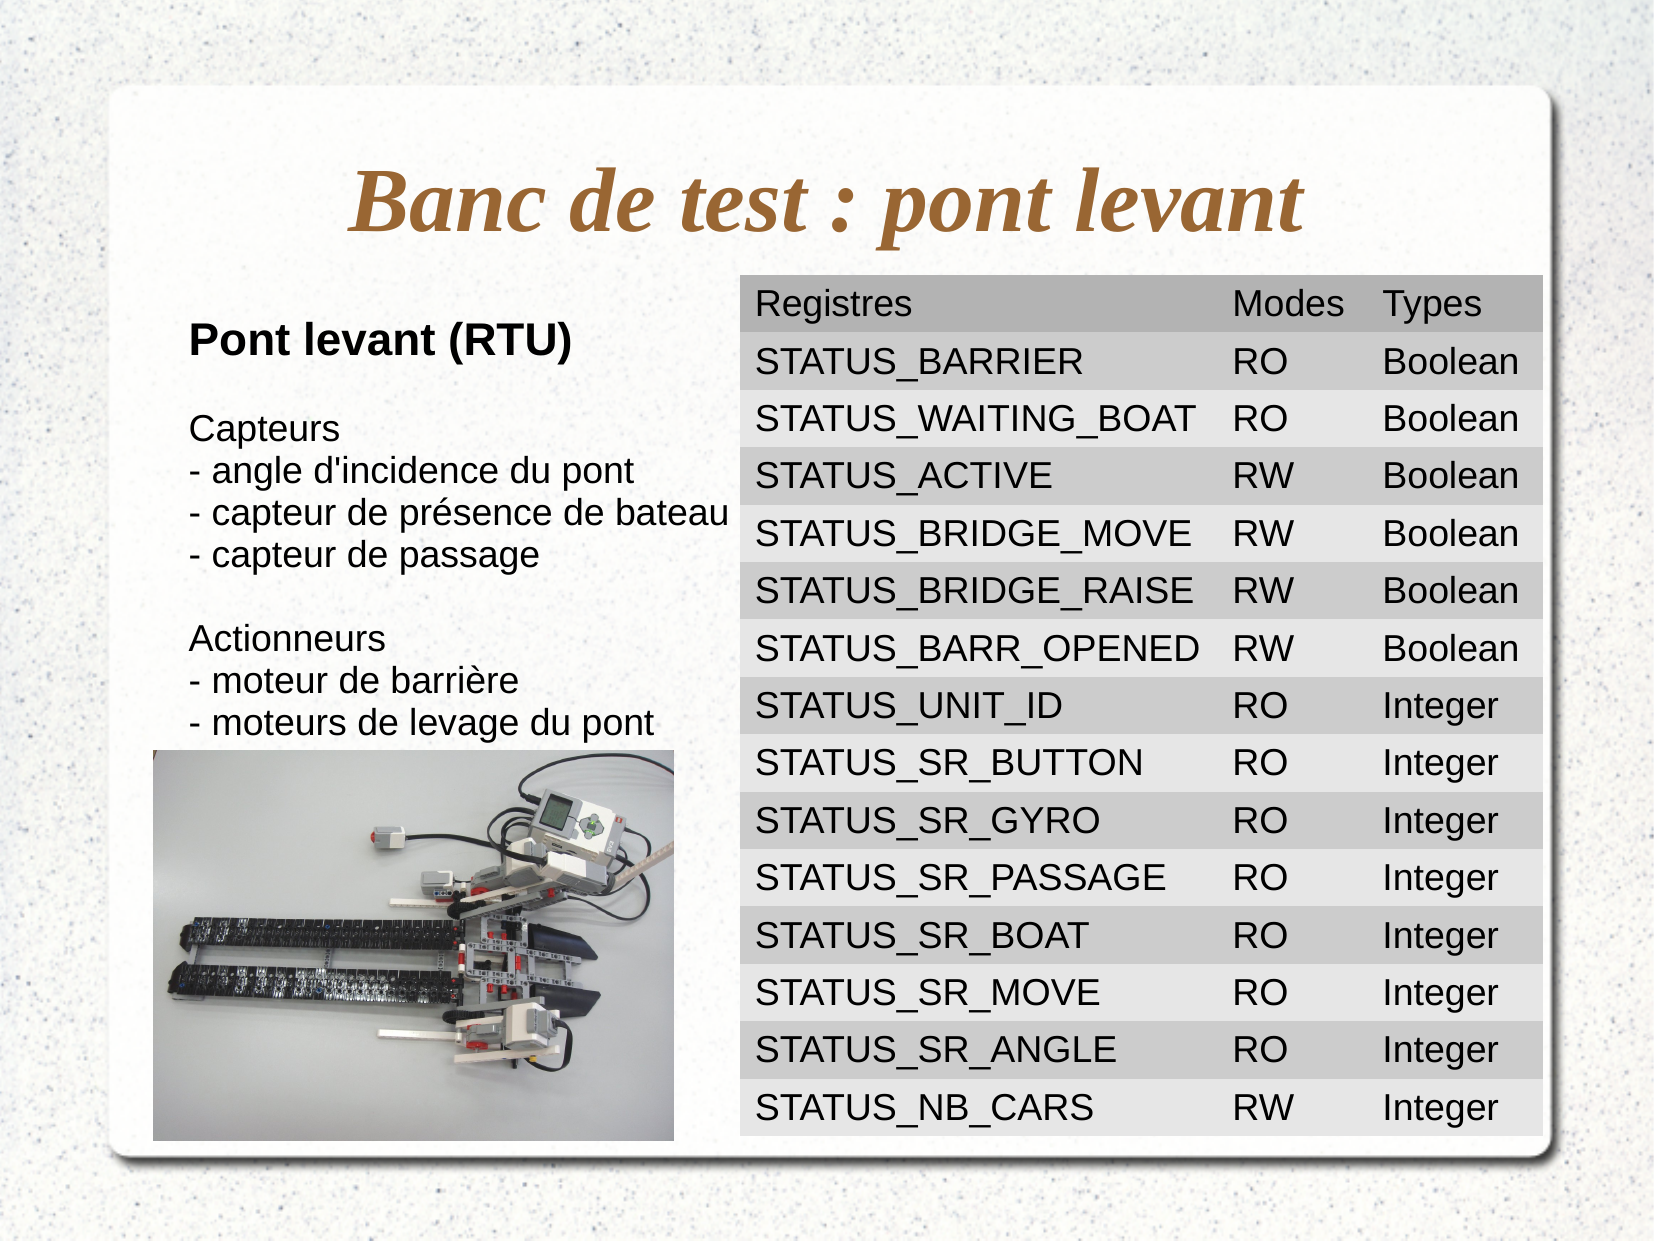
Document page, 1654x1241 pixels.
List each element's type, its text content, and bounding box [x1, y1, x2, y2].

table_cell RO [1218, 906, 1368, 964]
table_cell STATUS_SR_GYRO [740, 792, 1218, 849]
table_cell RO [1218, 792, 1368, 849]
table_cell RW [1218, 562, 1368, 619]
table_cell Integer [1368, 1079, 1543, 1136]
table_cell Boolean [1368, 562, 1543, 619]
table_cell Integer [1368, 792, 1543, 849]
table_cell STATUS_BARRIER [740, 332, 1218, 390]
table_cell STATUS_BRIDGE_RAISE [740, 562, 1218, 619]
table_cell Integer [1368, 906, 1543, 964]
table_cell STATUS_SR_BUTTON [740, 734, 1218, 792]
table_cell Boolean [1368, 619, 1543, 677]
table_cell RO [1218, 964, 1368, 1021]
table_cell RW [1218, 505, 1368, 562]
table_cell STATUS_BARR_OPENED [740, 619, 1218, 677]
table_cell Integer [1368, 734, 1543, 792]
table_cell STATUS_UNIT_ID [740, 677, 1218, 734]
table_cell Integer [1368, 849, 1543, 906]
table_header Types [1368, 275, 1543, 332]
table_cell RO [1218, 1021, 1368, 1079]
picture [0, 0, 1654, 1241]
table_cell RW [1218, 1079, 1368, 1136]
table_cell STATUS_BRIDGE_MOVE [740, 505, 1218, 562]
table_cell Integer [1368, 1021, 1543, 1079]
table_cell RW [1218, 619, 1368, 677]
table_cell Boolean [1368, 447, 1543, 505]
table_cell Integer [1368, 677, 1543, 734]
table_cell STATUS_WAITING_BOAT [740, 390, 1218, 447]
table_header Modes [1218, 275, 1368, 332]
table_cell Integer [1368, 964, 1543, 1021]
table_cell STATUS_NB_CARS [740, 1079, 1218, 1136]
table_cell STATUS_SR_MOVE [740, 964, 1218, 1021]
text_box Pont levant (RTU) Capteurs - angle d'incidence du pont - capteur de présence de bateau en attente - capteur de passage Actionneurs - moteur de barrière - moteurs de levage du pont [173, 306, 740, 751]
table_cell RO [1218, 390, 1368, 447]
table_cell RW [1218, 447, 1368, 505]
table_cell STATUS_SR_BOAT [740, 906, 1218, 964]
table_cell STATUS_ACTIVE [740, 447, 1218, 505]
table_cell Boolean [1368, 390, 1543, 447]
table_cell RO [1218, 332, 1368, 390]
table_cell Boolean [1368, 332, 1543, 390]
table_cell Boolean [1368, 505, 1543, 562]
table_header Registres [740, 275, 1218, 332]
table_cell RO [1218, 734, 1368, 792]
table_cell RO [1218, 849, 1368, 906]
title Banc de test : pont levant [118, 96, 1536, 304]
table_cell RO [1218, 677, 1368, 734]
table_cell STATUS_SR_PASSAGE [740, 849, 1218, 906]
table_cell STATUS_SR_ANGLE [740, 1021, 1218, 1079]
